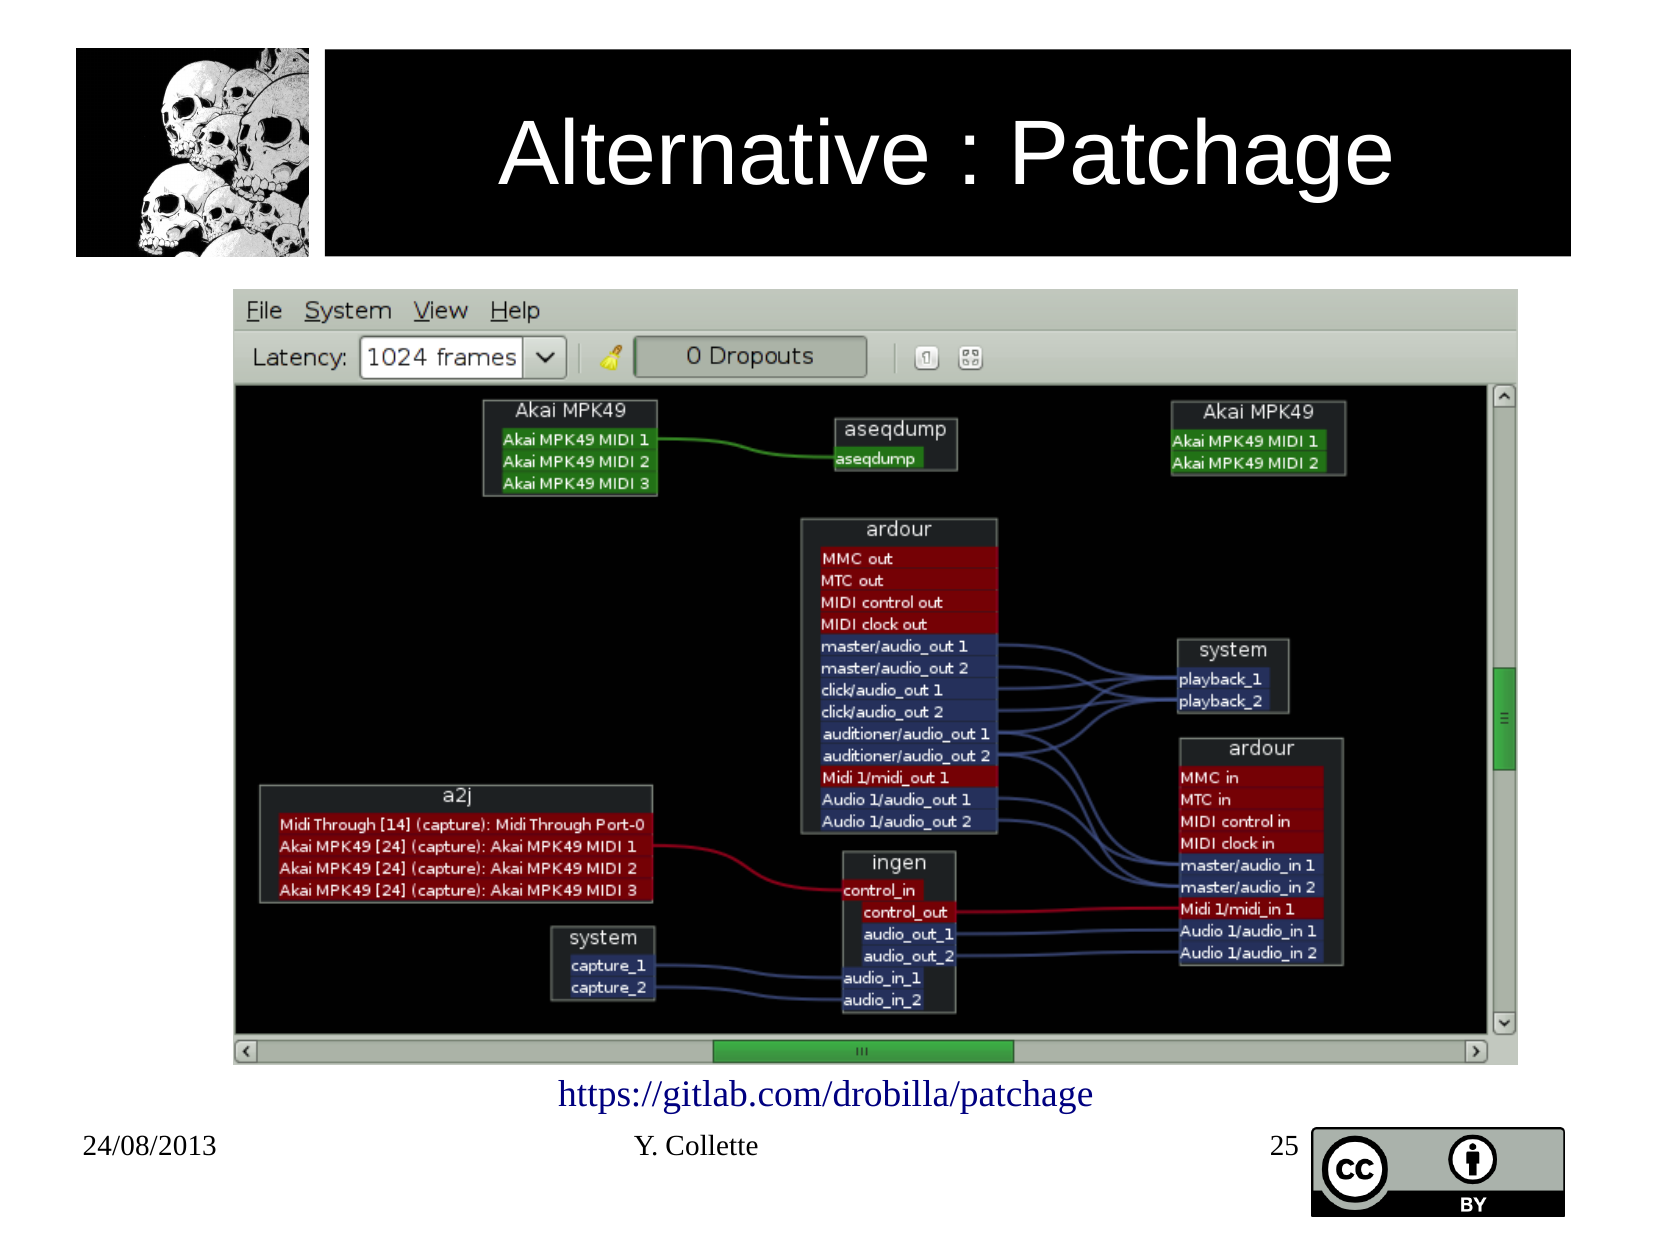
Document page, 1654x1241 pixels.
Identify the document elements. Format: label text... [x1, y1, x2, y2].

picture [76, 48, 309, 257]
picture [1311, 1127, 1565, 1217]
picture [233, 289, 1518, 1065]
text_box https://gitlab.com/drobilla/patchage [543, 1065, 1130, 1123]
title Alternative : Patchage [324, 49, 1571, 257]
